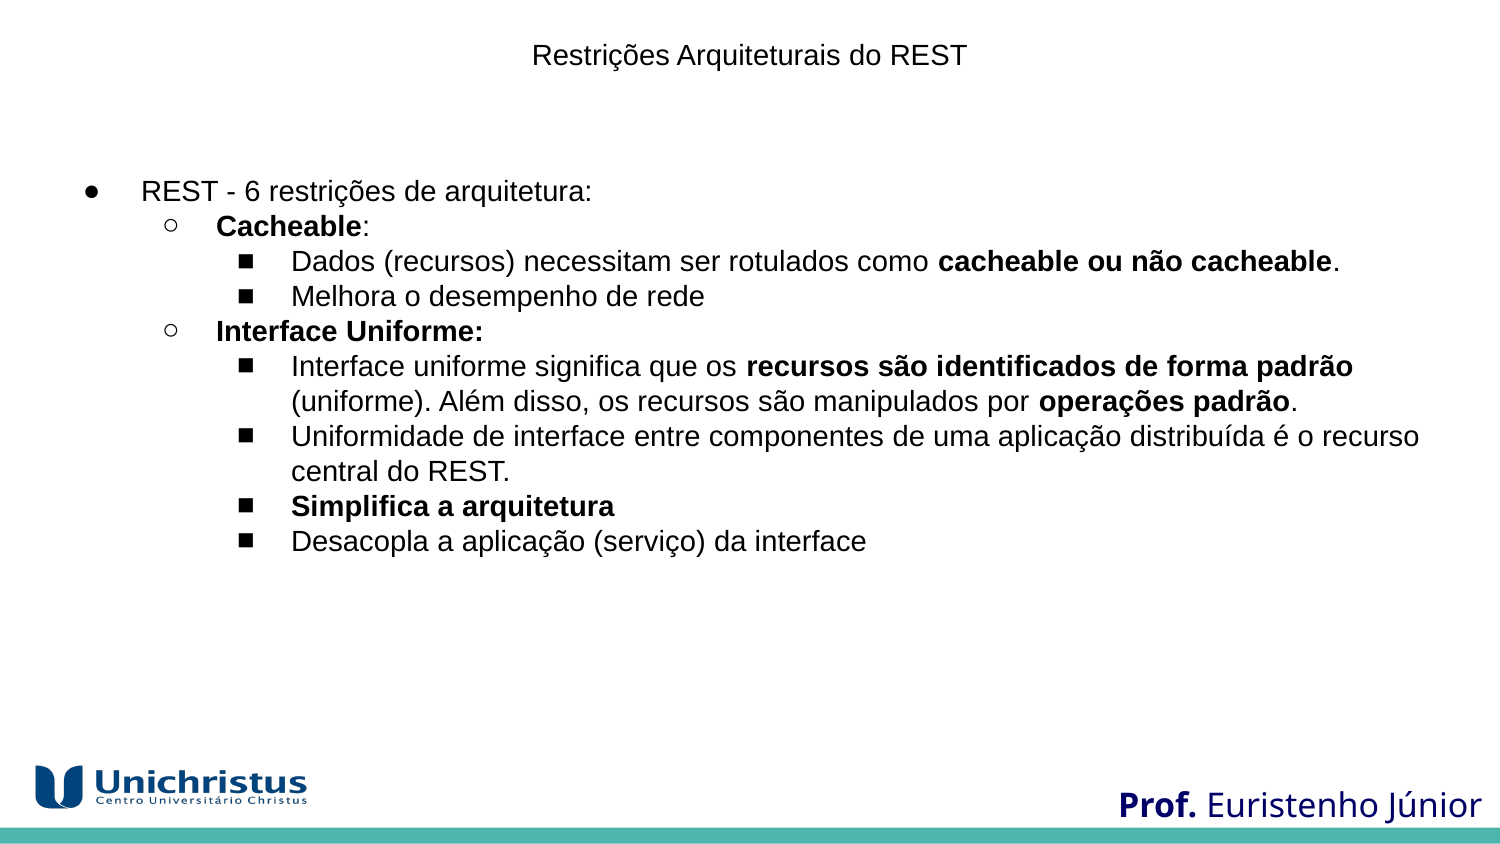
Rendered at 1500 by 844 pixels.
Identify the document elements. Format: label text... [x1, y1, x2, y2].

text_box Prof. Euristenho Júnior [1103, 773, 1500, 829]
picture [31, 763, 311, 810]
list REST - 6 restrições de arquitetura: Cacheable: Dados (recursos) necessitam ser rotulados como cacheable ou não cacheable. Melhora o desempenho de rede Interface Uniforme: Interface uniforme significa que os recursos são identificados de forma padrão (uniforme). Além disso, os recursos são manipulados por operações padrão. Uniformidade de interface entre componentes de uma aplicação distribuída é o recurso central do REST. Simplifica a arquitetura Desacopla a aplicação (serviço) da interface [51, 152, 1449, 750]
title Restrições Arquiteturais do REST [51, 20, 1449, 137]
